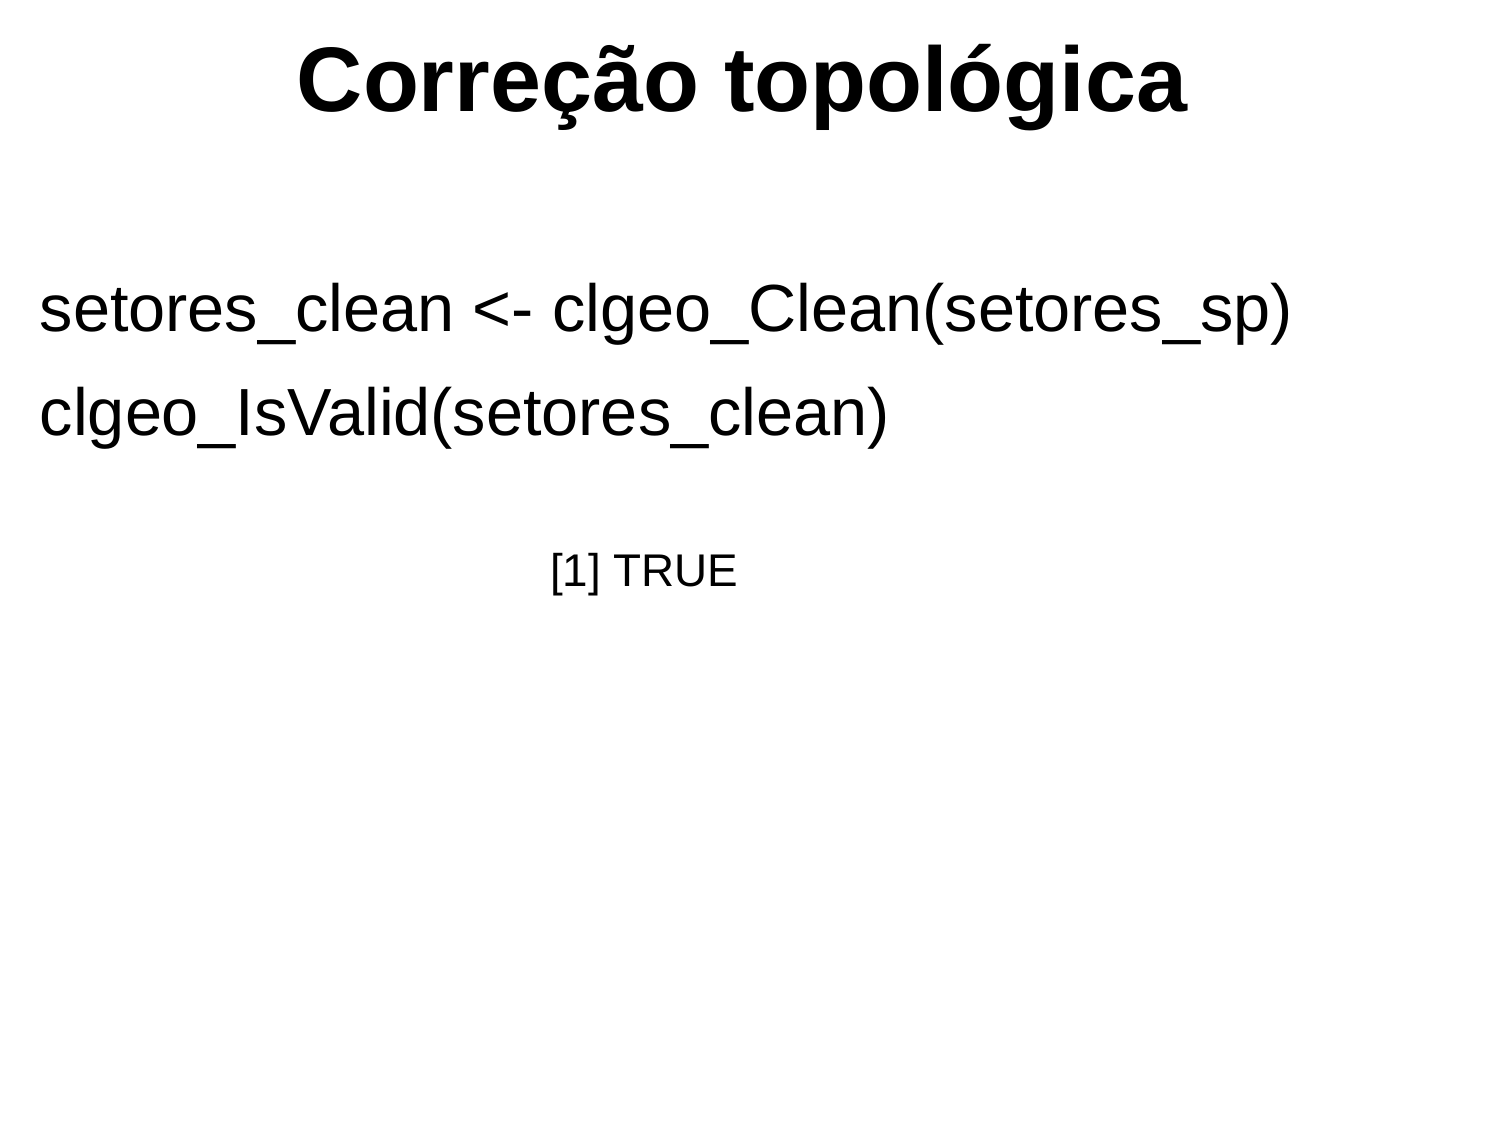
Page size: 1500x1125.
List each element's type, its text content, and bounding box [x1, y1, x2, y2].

text_box [1] TRUE [535, 538, 799, 656]
title Correção topológica [95, 23, 1390, 135]
list setores_clean <- clgeo_Clean(setores_sp) clgeo_IsValid(setores_clean) [39, 270, 1469, 985]
